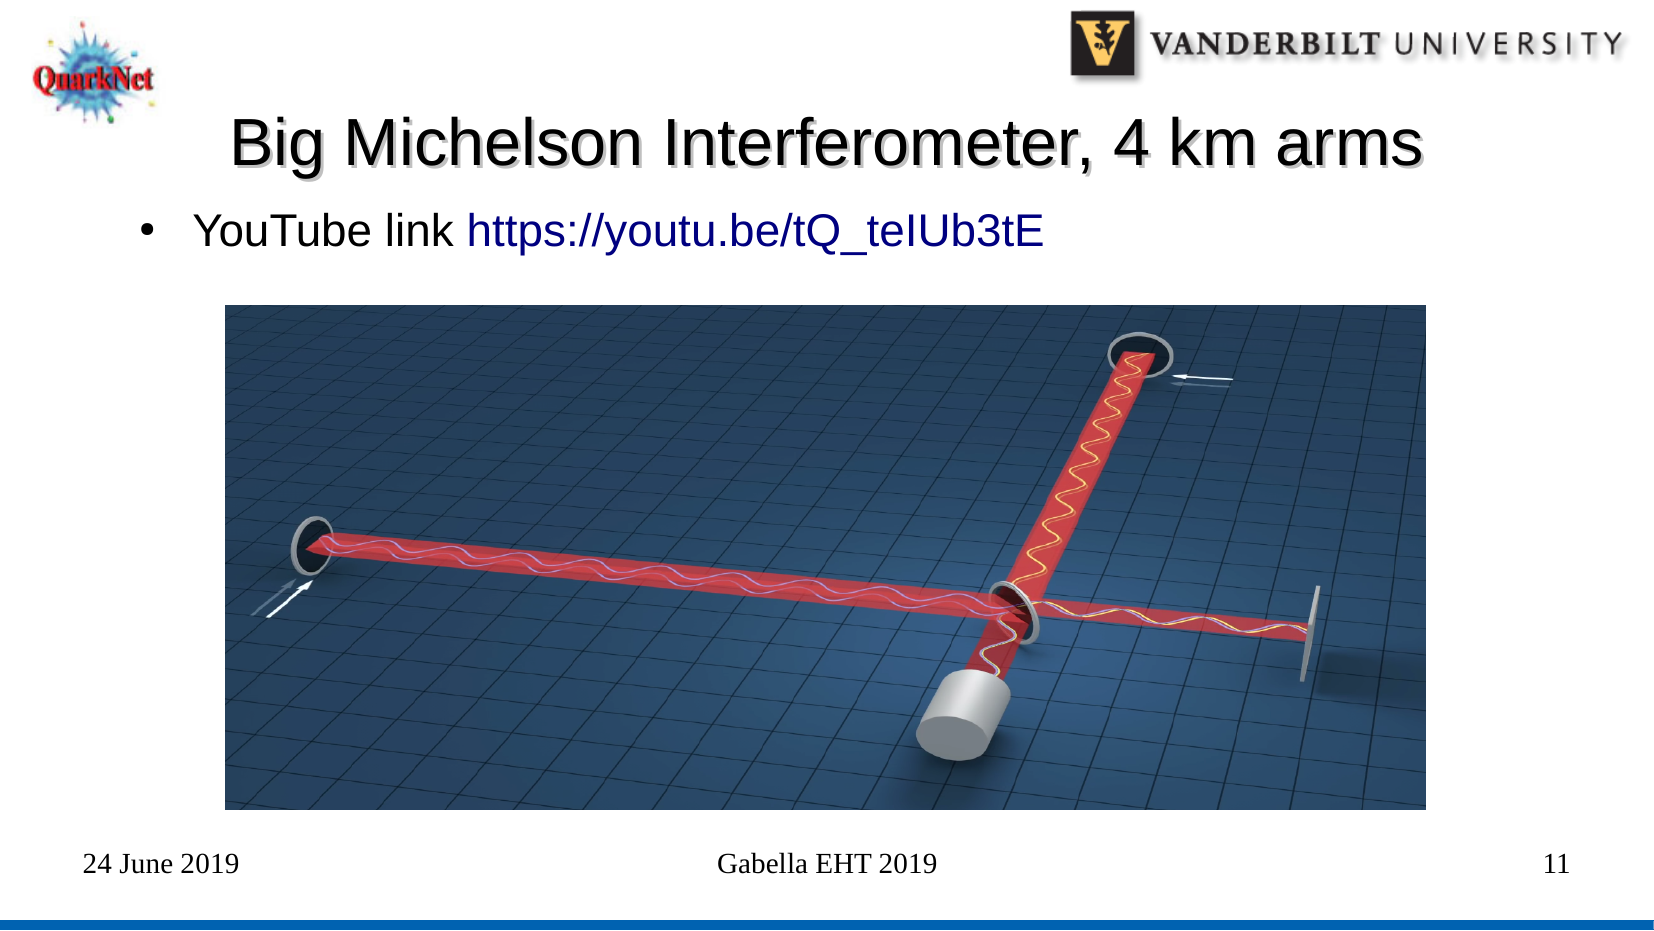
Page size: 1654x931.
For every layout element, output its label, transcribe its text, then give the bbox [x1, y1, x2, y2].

picture [225, 305, 1426, 810]
list YouTube link https://youtu.be/tQ_teIUb3tE [121, 205, 1534, 746]
picture [19, 16, 166, 135]
title Big Michelson Interferometer, 4 km arms [121, 49, 1534, 205]
picture [1067, 8, 1637, 91]
